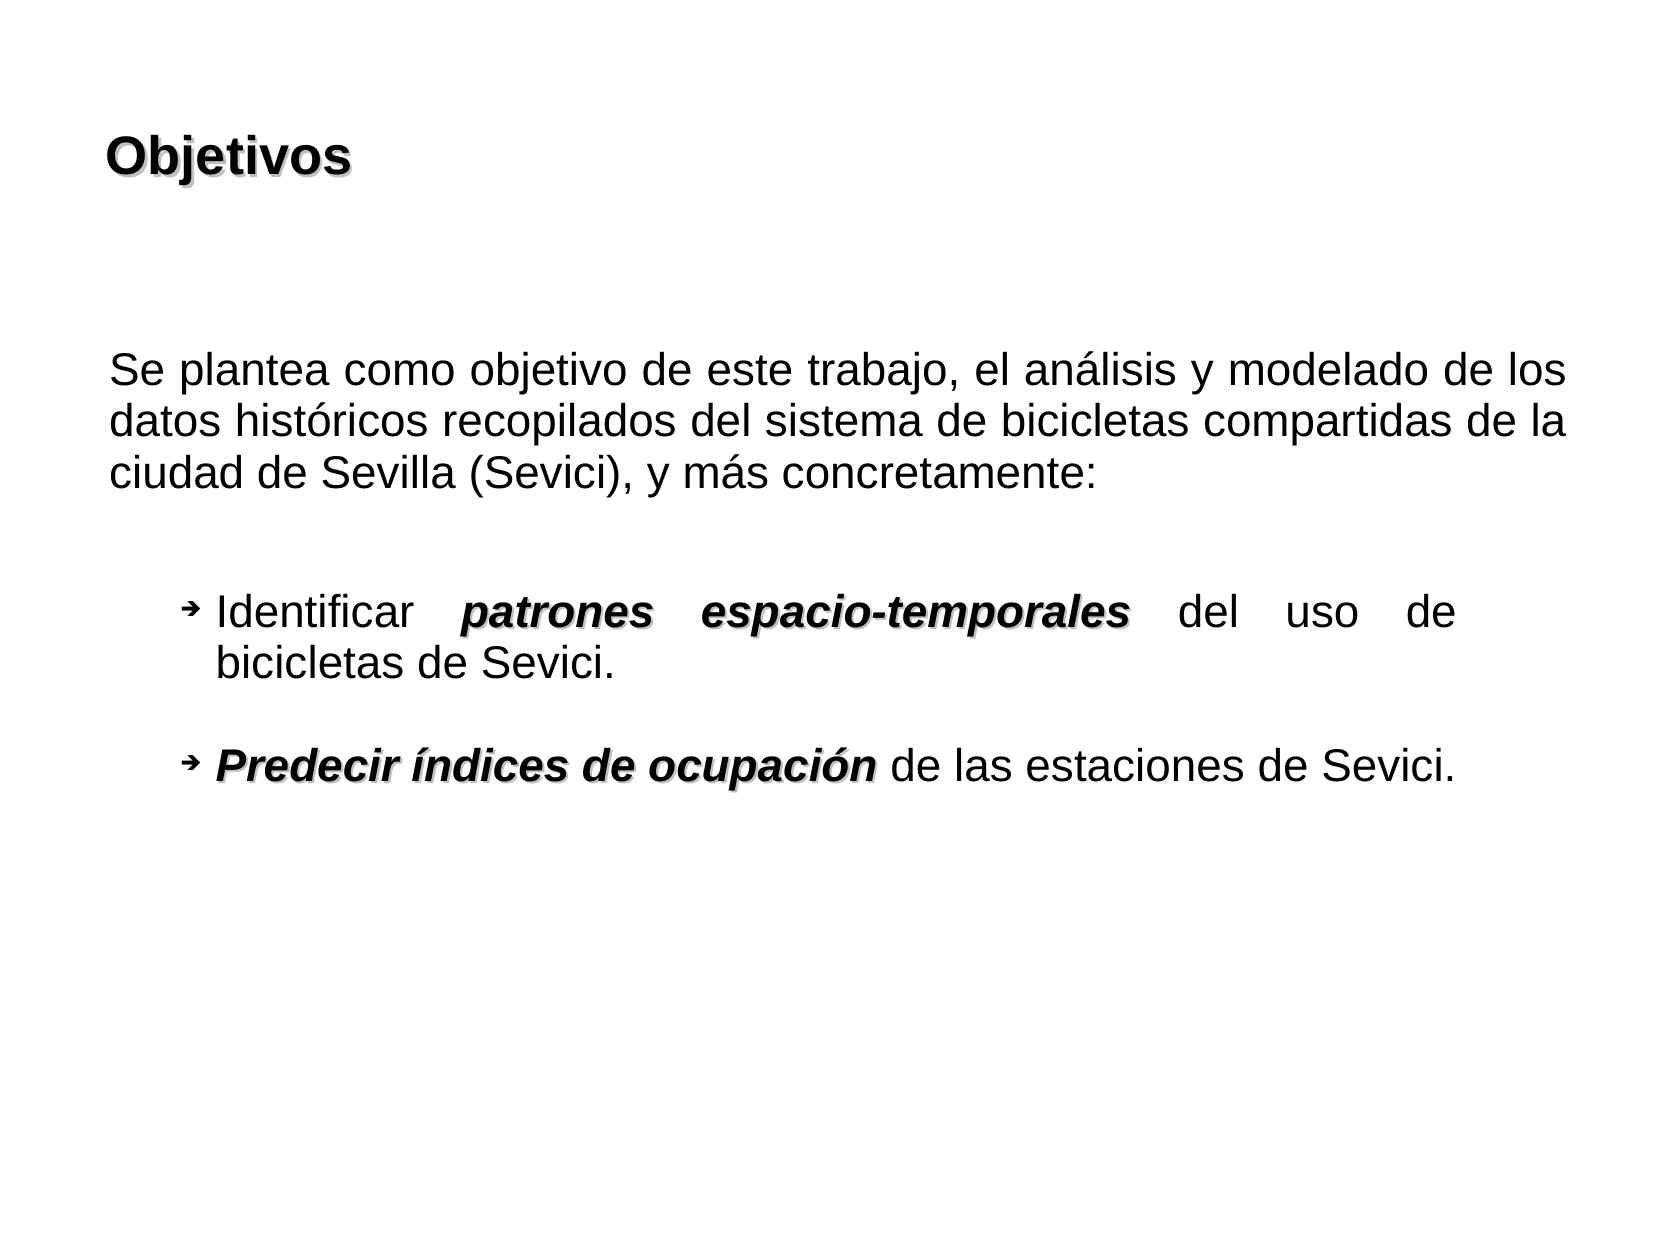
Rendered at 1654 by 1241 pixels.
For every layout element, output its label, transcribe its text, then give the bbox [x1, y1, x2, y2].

text_box Identificar patrones espacio-temporales del uso de bicicletas de Sevici. Predecir índices de ocupación de las estaciones de Sevici. [165, 578, 1477, 799]
text_box Objetivos [90, 118, 373, 194]
text_box Se plantea como objetivo de este trabajo, el análisis y modelado de los datos históricos recopilados del sistema de bicicletas compartidas de la ciudad de Sevilla (Sevici), y más concretamente: [94, 336, 1583, 526]
